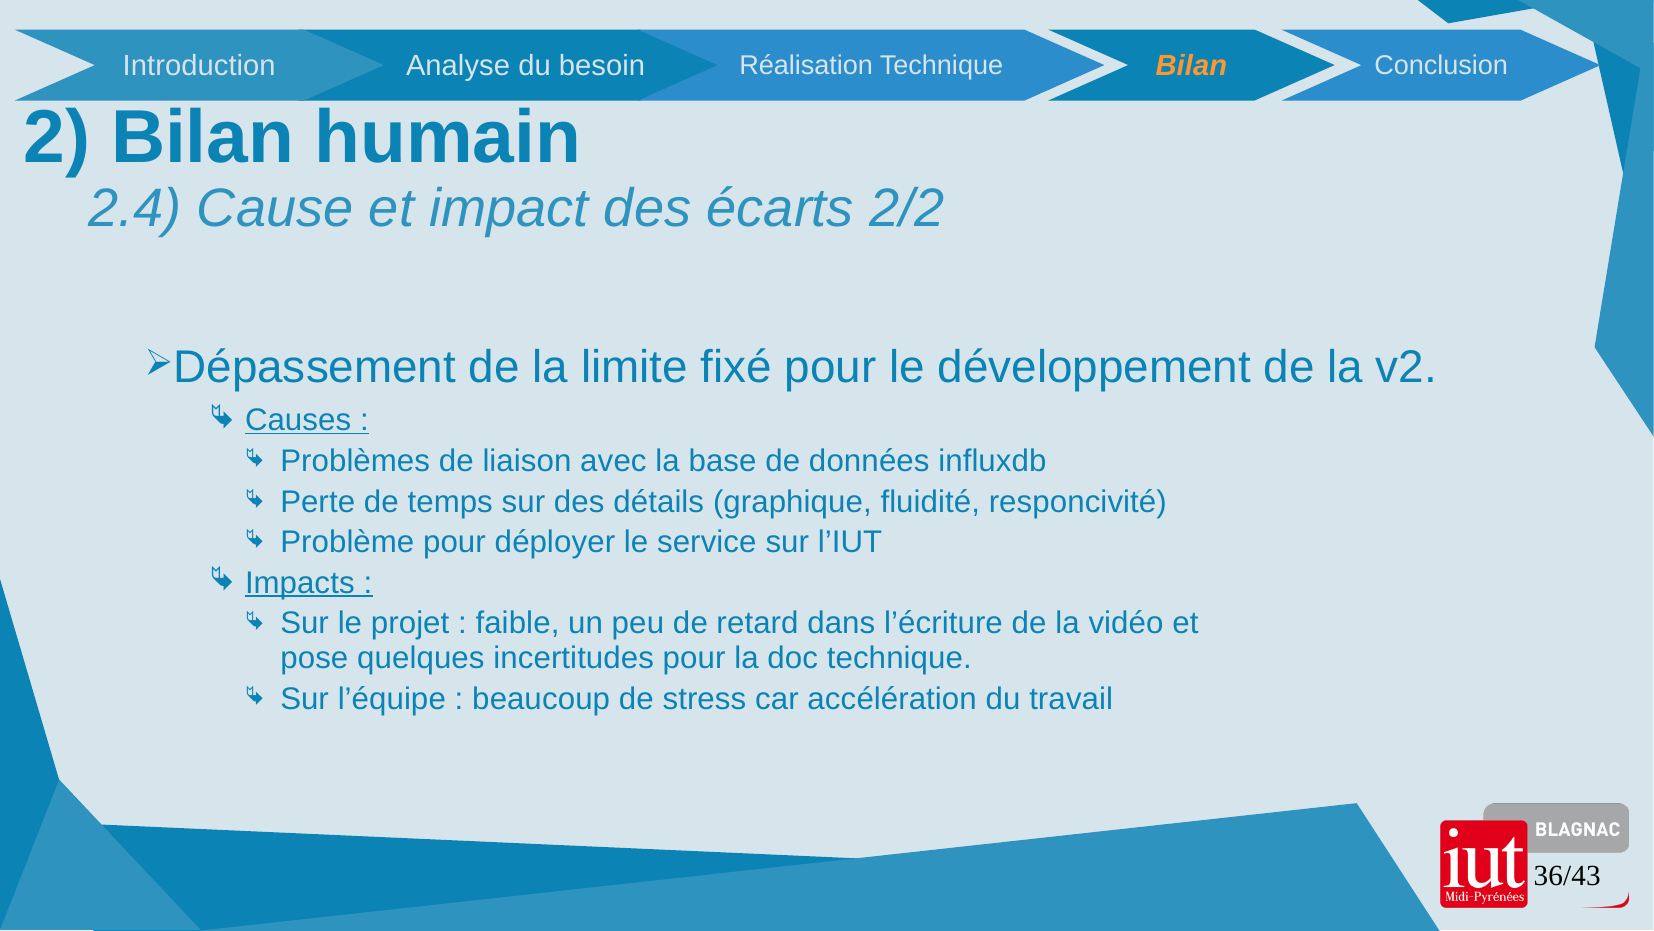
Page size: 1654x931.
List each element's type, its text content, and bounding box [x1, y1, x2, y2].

title 2.4) Cause et impact des écarts 2/2 [88, 177, 1388, 238]
text_box Conclusion [1281, 29, 1601, 101]
title 2) Bilan humain [23, 94, 1512, 179]
text_box Introduction [14, 29, 384, 94]
text_box Dépassement de la limite fixé pour le développement de la v2. [129, 333, 1465, 400]
text_box Bilan [1048, 29, 1335, 94]
text_box Analyse du besoin [305, 29, 715, 94]
text_box Réalisation Technique [637, 29, 1105, 94]
picture [1440, 803, 1629, 908]
text_box Causes : Problèmes de liaison avec la base de données influxdb Perte de temps sur des détails (graphique, fluidité, responcivité) Problème pour déployer le service sur l’IUT Impacts : Sur le projet : faible, un peu de retard dans l’écriture de la vidéo et pose quelques incertitudes pour la doc technique. Sur l’équipe : beaucoup de stress car accélération du travail [194, 400, 1241, 724]
